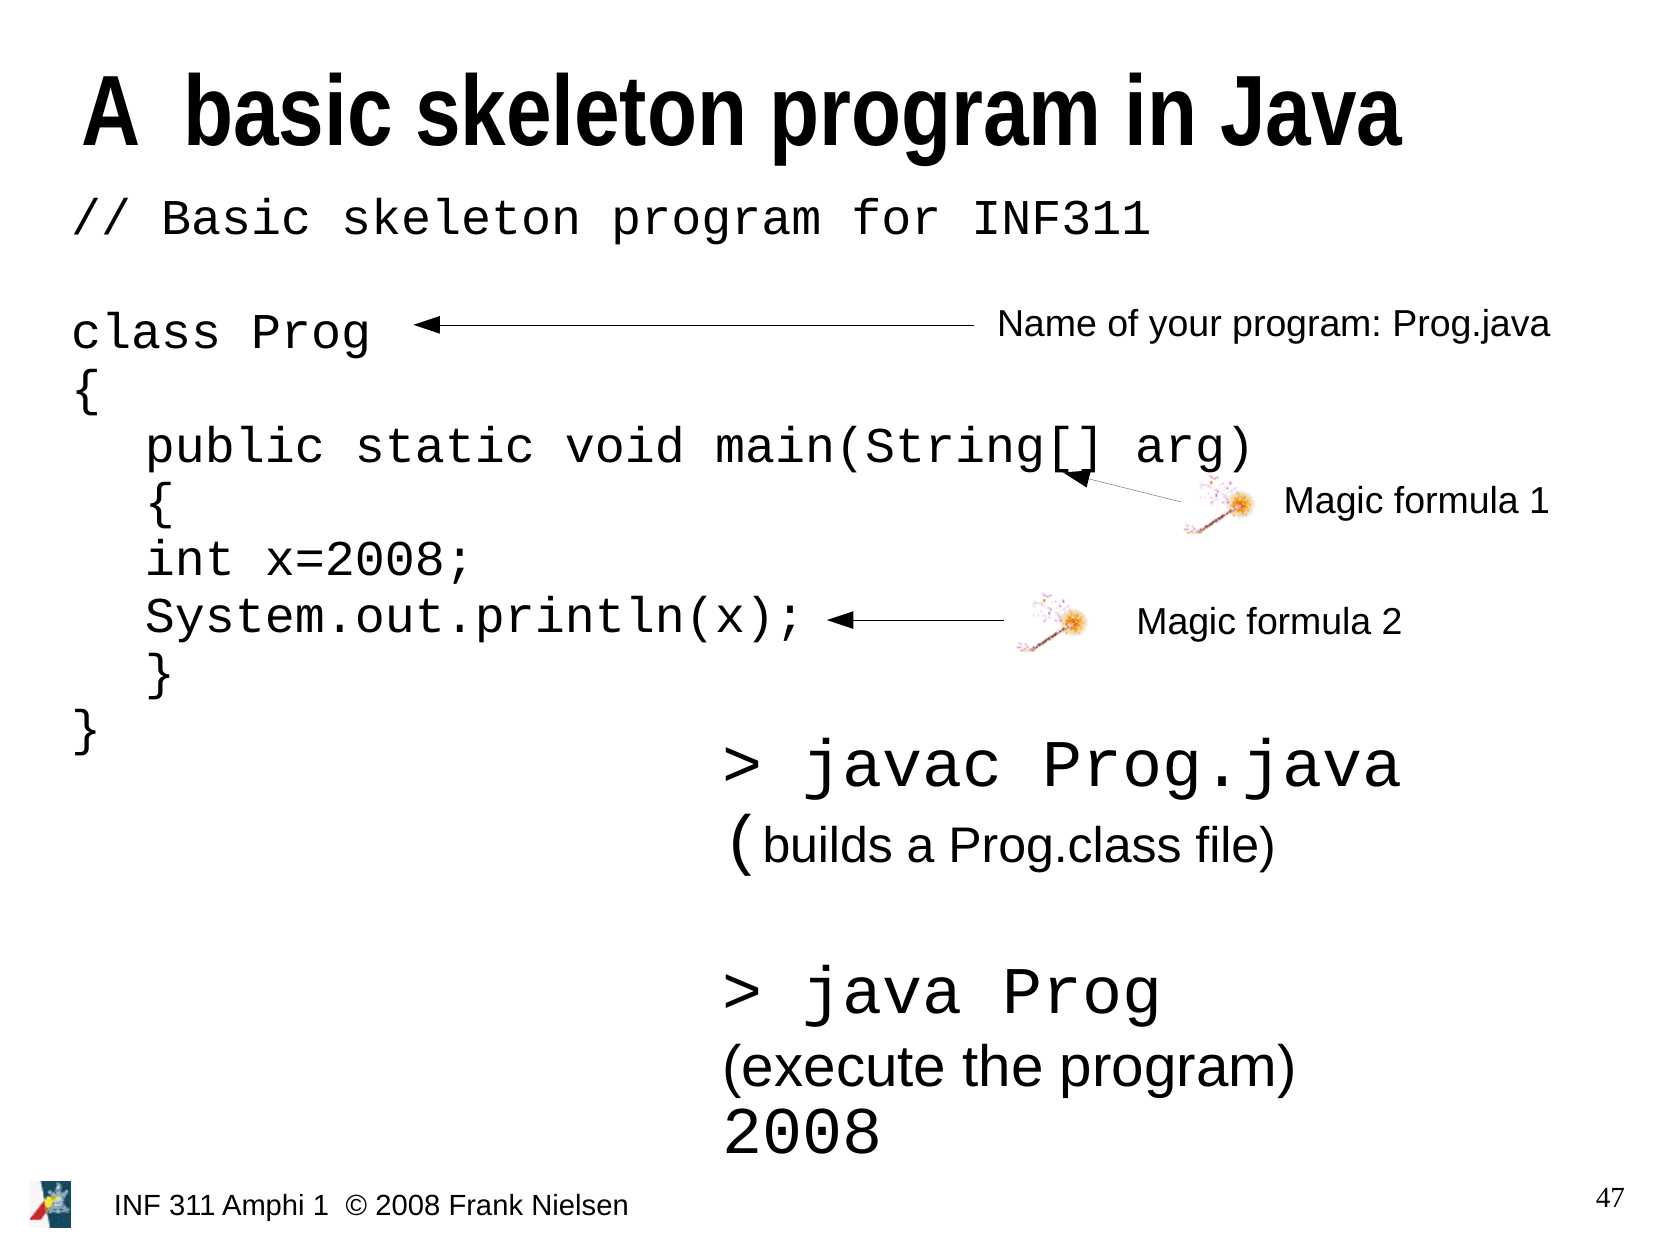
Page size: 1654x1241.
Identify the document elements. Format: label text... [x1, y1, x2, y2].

text_box Magic formula 2 [1270, 592, 1418, 650]
text_box Magic formula 1 [1270, 472, 1565, 530]
text_box A basic skeleton program in Java [67, 44, 1506, 174]
text_box > javac Prog.java (builds a Prog.class file) > java Prog (execute the program) 2008 [707, 723, 1418, 1182]
text_box Name of your program: Prog.java [1270, 295, 1565, 353]
text_box // Basic skeleton program for INF311 class Prog { public static void main(String[] arg) { int x=2008; System.out.println(x); } } [56, 185, 1270, 739]
picture [29, 1181, 71, 1228]
